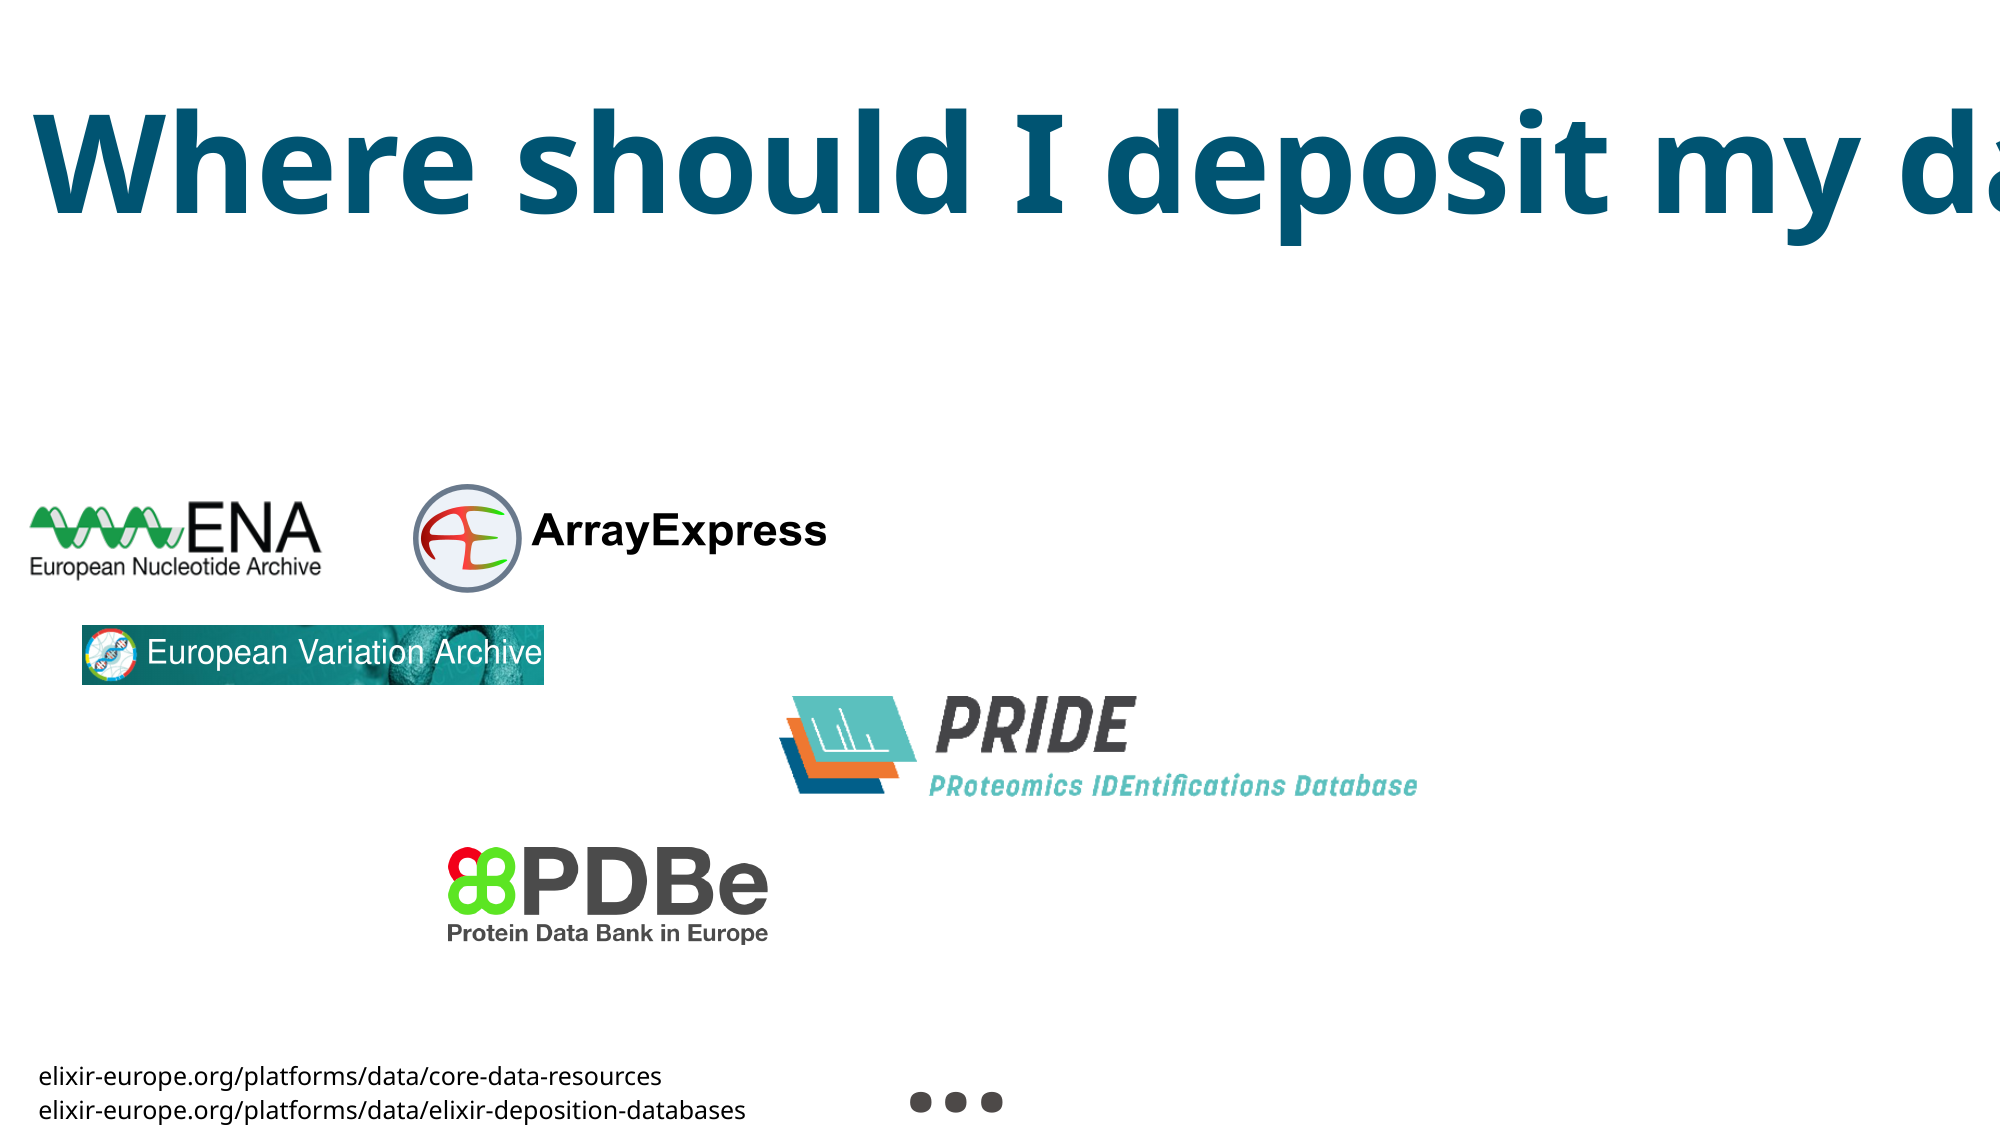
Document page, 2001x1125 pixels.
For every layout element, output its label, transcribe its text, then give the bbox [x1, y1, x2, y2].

text_box ... [888, 970, 1028, 1111]
picture [82, 625, 544, 685]
text_box elixir-europe.org/platforms/data/core-data-resources elixir-europe.org/platforms/data/elixir-deposition-databases [23, 1051, 671, 1117]
picture [413, 484, 826, 593]
picture [22, 496, 331, 584]
picture [779, 696, 1418, 797]
picture [448, 847, 768, 945]
text_box Where should I deposit my data? [18, 59, 1982, 212]
